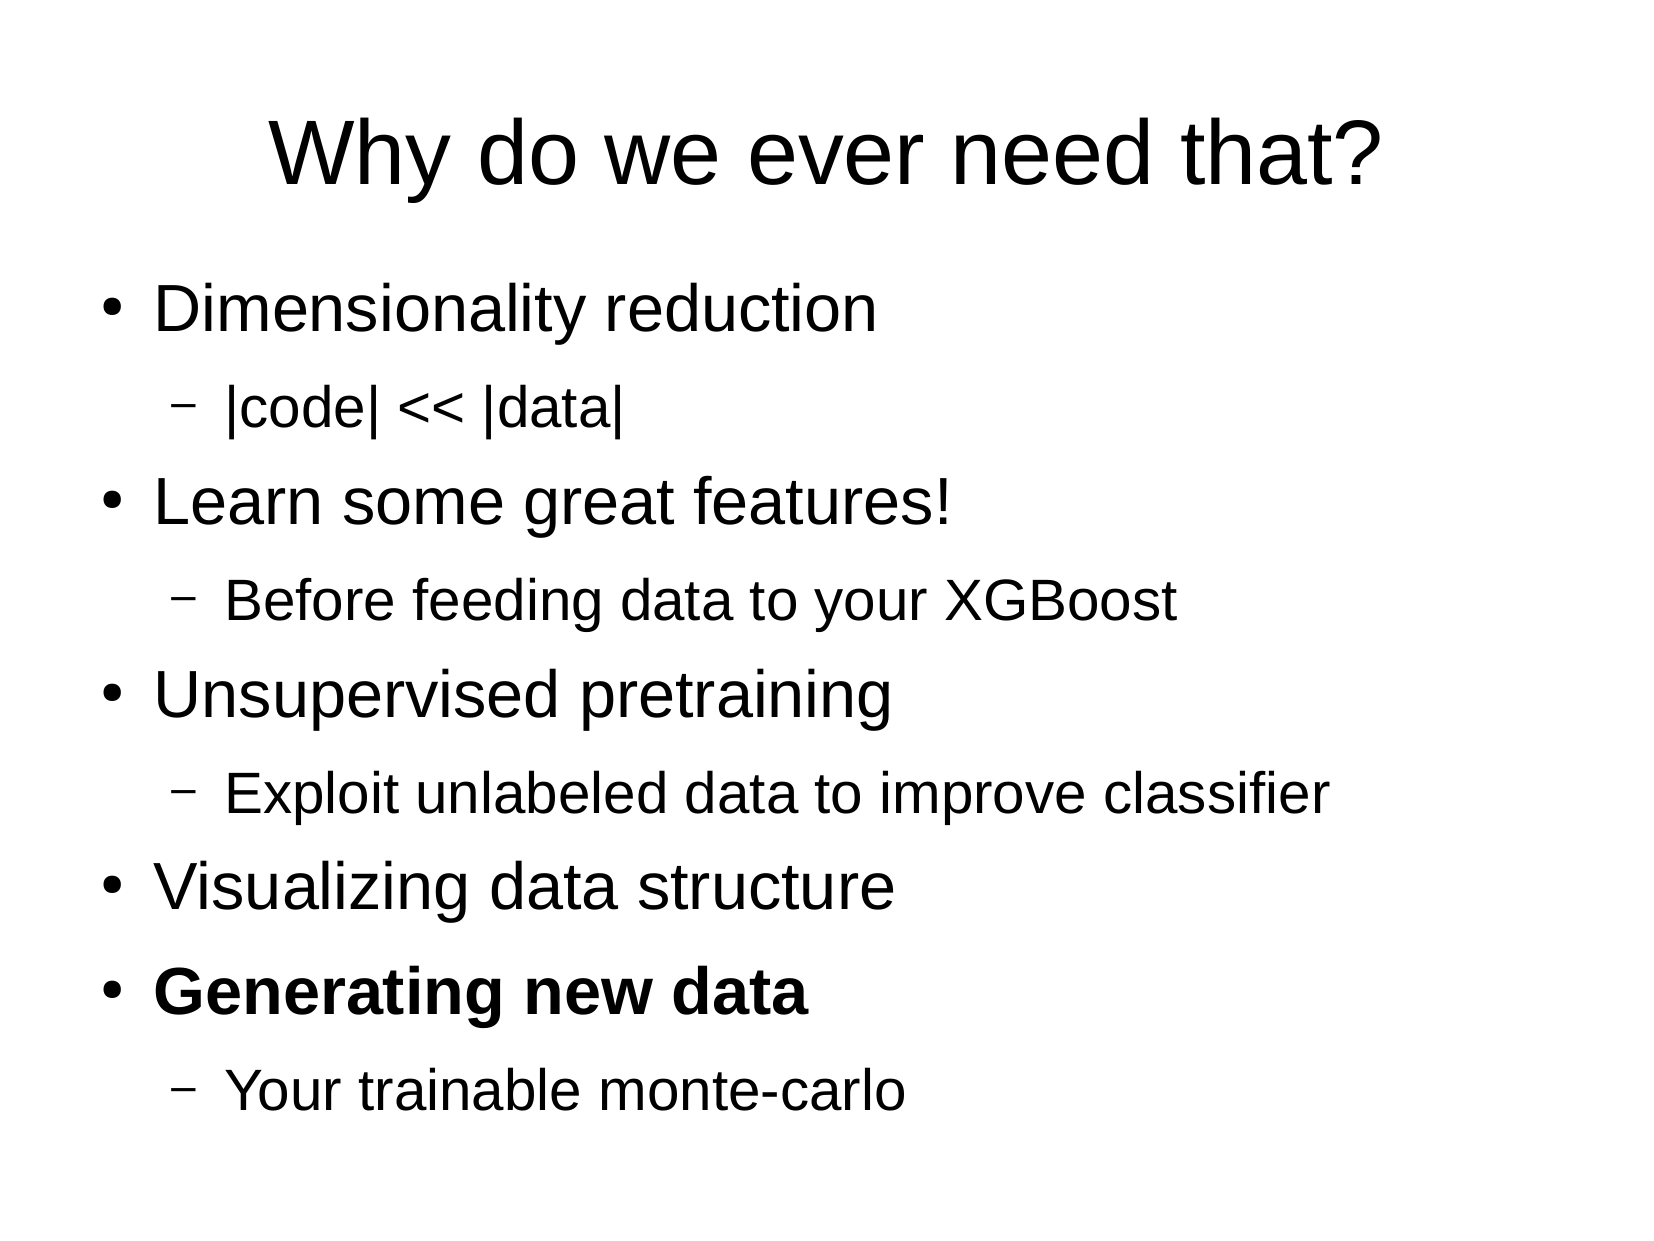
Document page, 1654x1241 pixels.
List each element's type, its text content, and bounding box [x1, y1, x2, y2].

list Dimensionality reduction |code| << |data| Learn some great features! Before feeding data to your XGBoost Unsupervised pretraining Exploit unlabeled data to improve classifier Visualizing data structure Generating new data Your trainable monte-carlo [82, 270, 1571, 1201]
title Why do we ever need that? [82, 49, 1571, 257]
